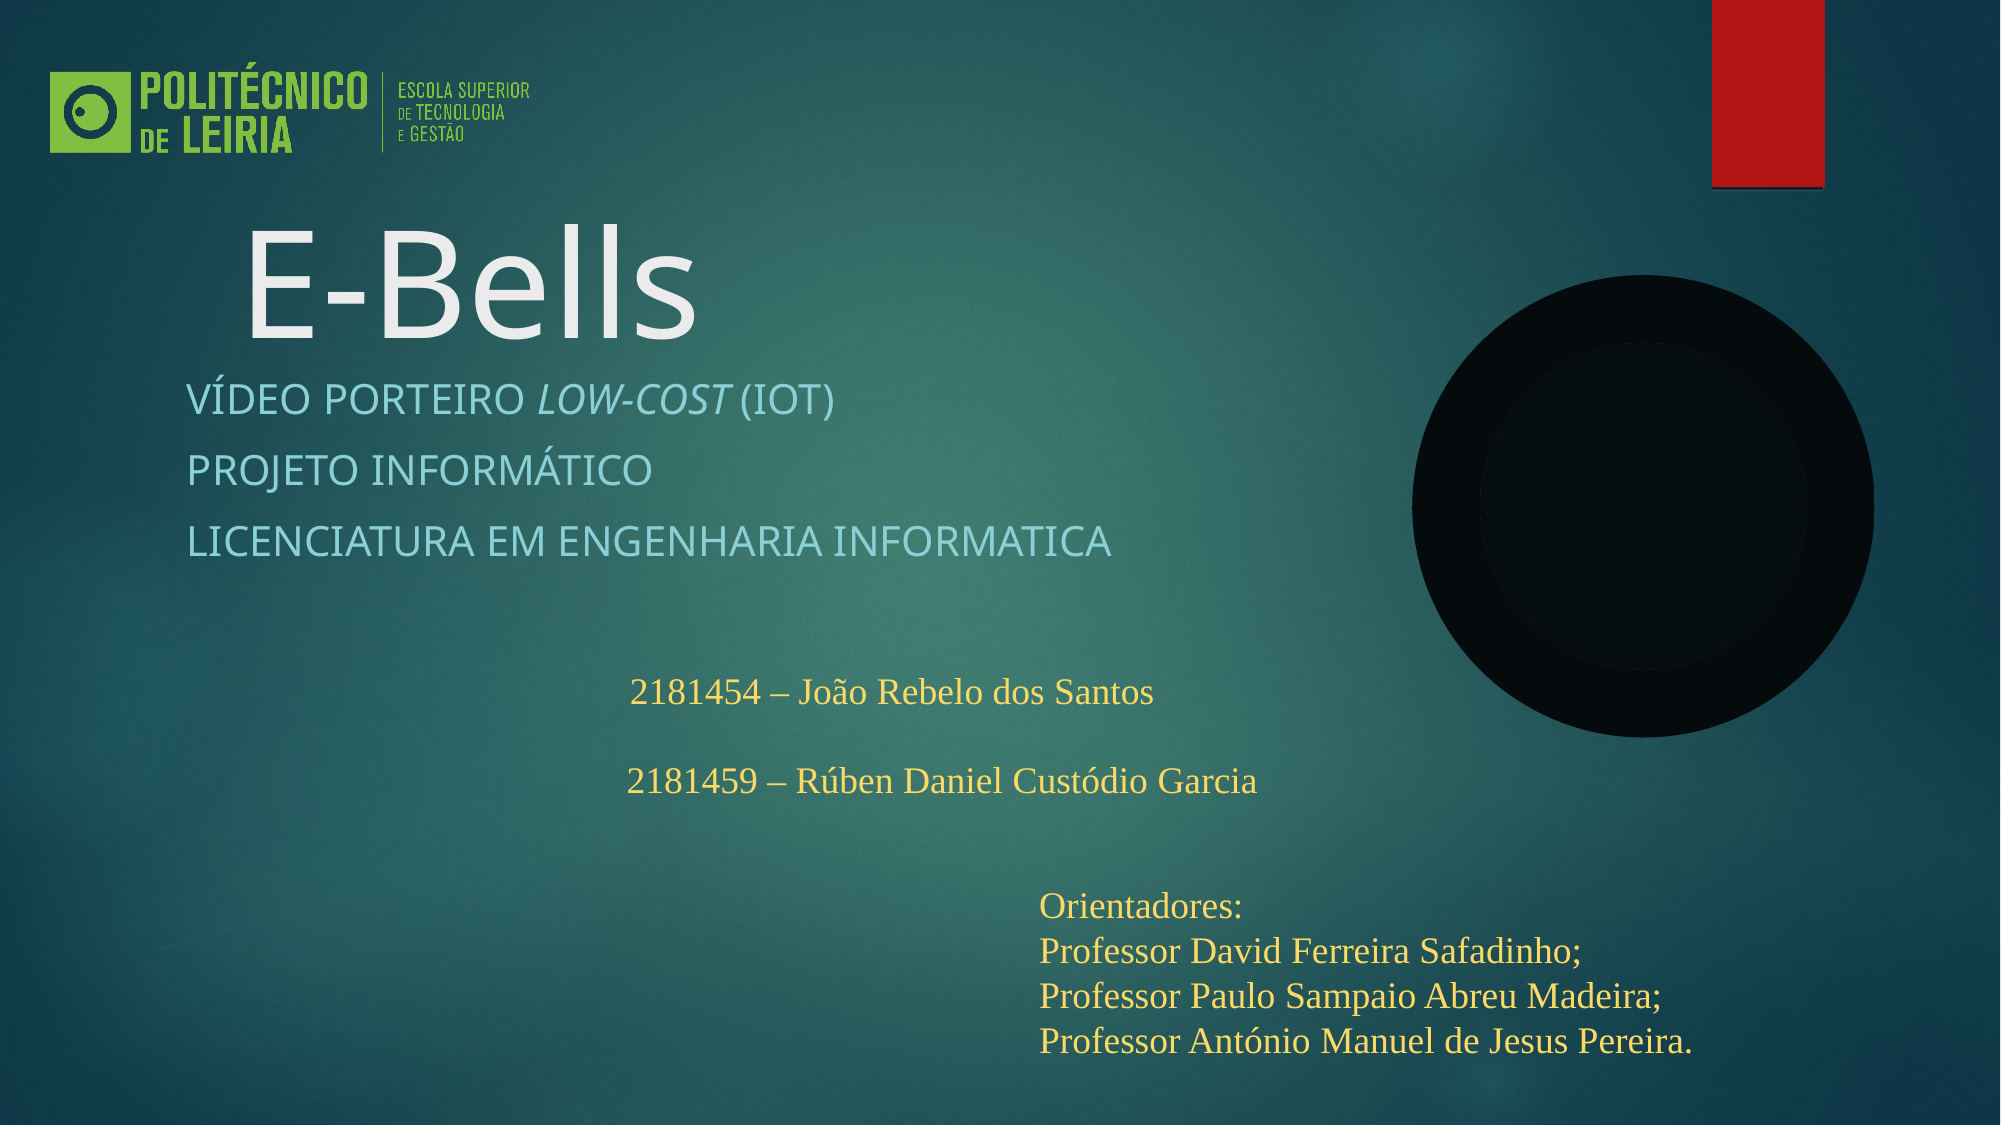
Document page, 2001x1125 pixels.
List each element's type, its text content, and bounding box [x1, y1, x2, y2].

picture [13, 30, 567, 185]
title E-Bells [223, 154, 1672, 364]
subtitle Vídeo porteiro low-cost (IoT) Projeto Informático Licenciatura em Engenharia Informatica [171, 364, 1672, 637]
text_box 2181454 – João Rebelo dos Santos 2181459 – Rúben Daniel Custódio Garcia [540, 637, 1303, 877]
text_box Orientadores: Professor David Ferreira Safadinho; Professor Paulo Sampaio Abreu Madeira; Professor António Manuel de Jesus Pereira. [874, 873, 2000, 1117]
